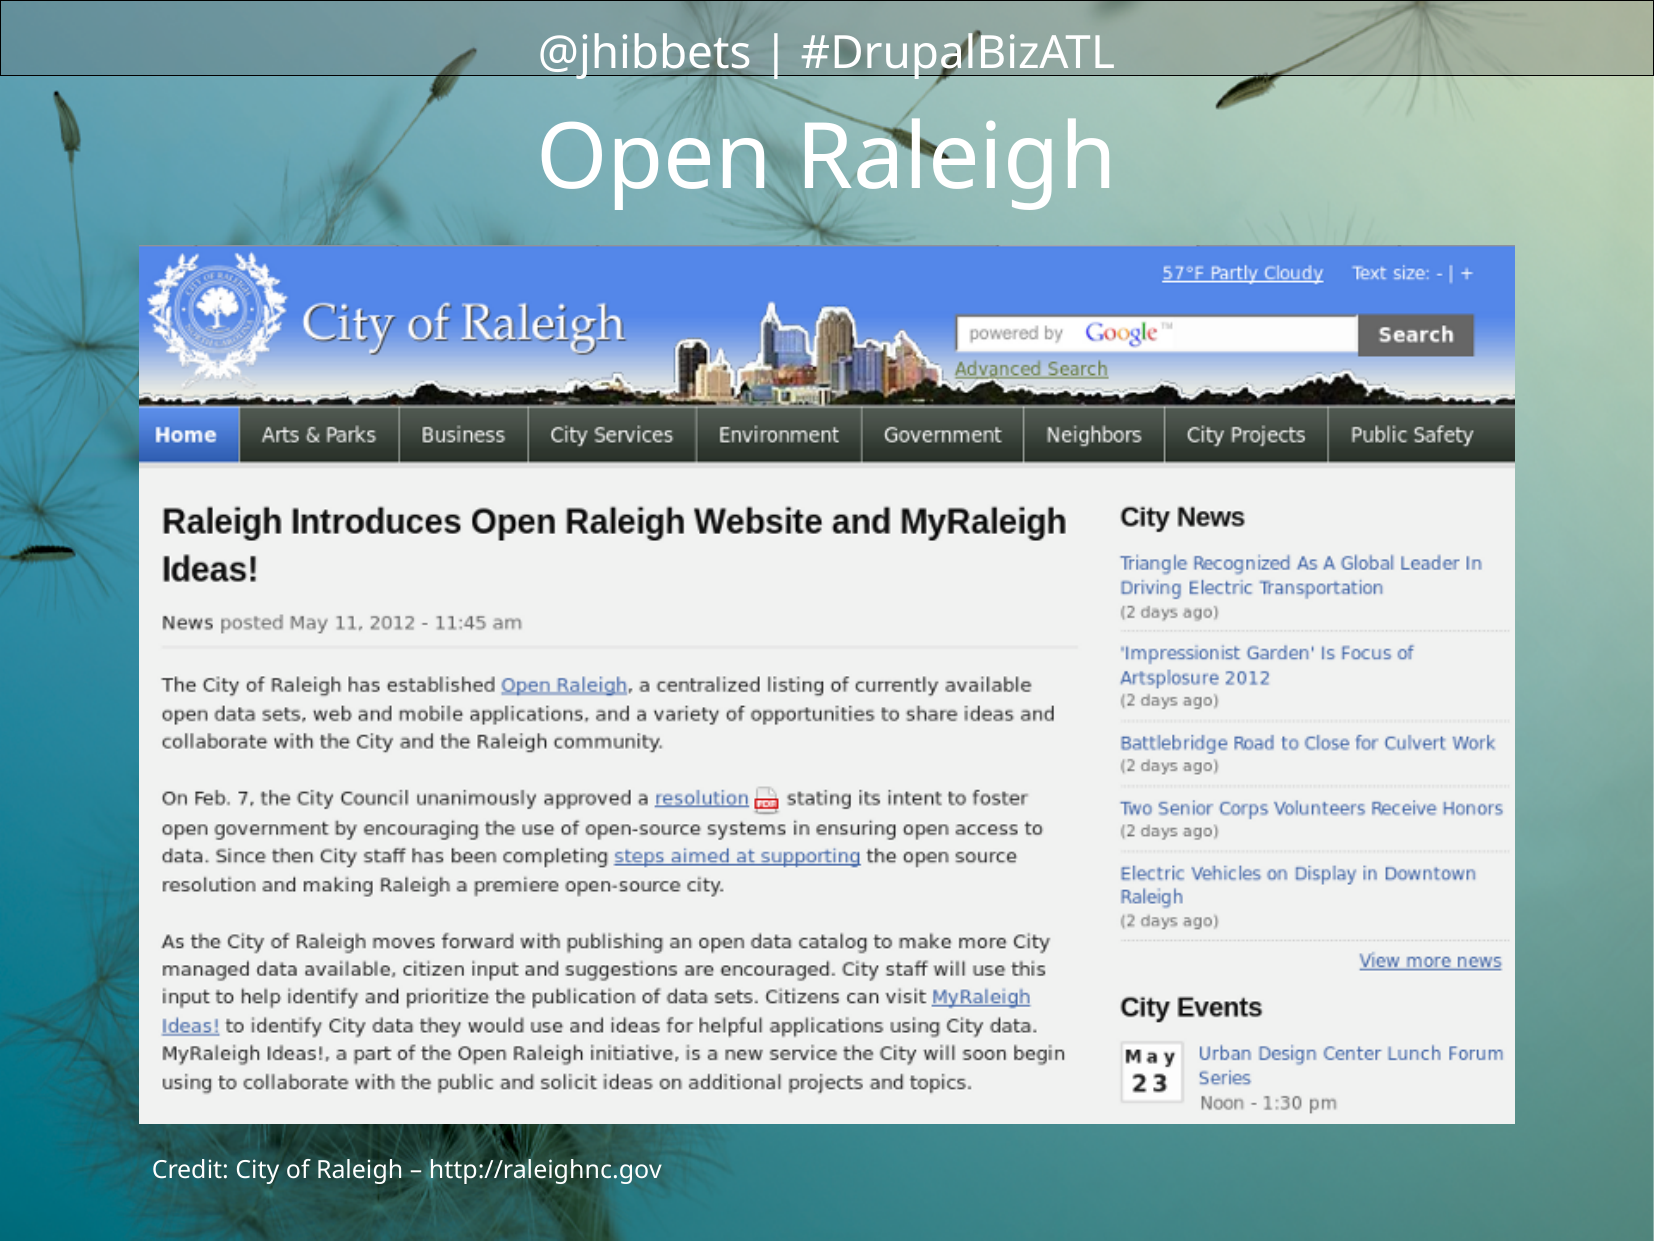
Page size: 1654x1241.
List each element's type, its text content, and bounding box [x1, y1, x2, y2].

title Open Raleigh [82, 49, 1571, 257]
text_box Credit: City of Raleigh – http://raleighnc.gov [137, 1144, 690, 1188]
picture [0, 76, 1654, 1241]
